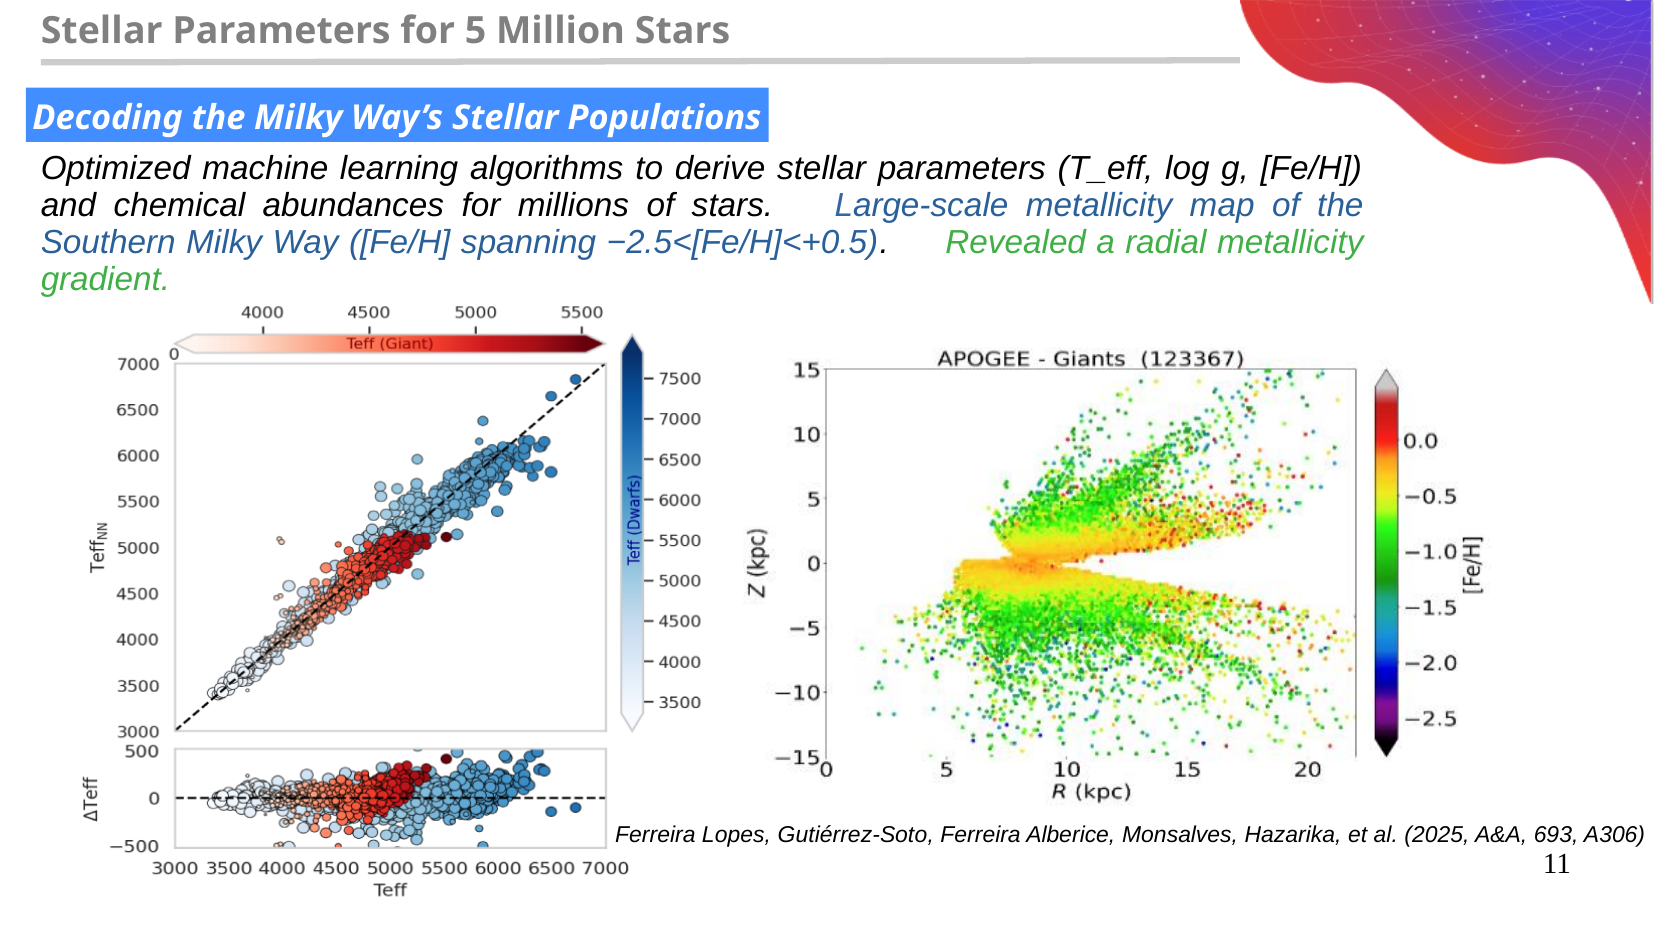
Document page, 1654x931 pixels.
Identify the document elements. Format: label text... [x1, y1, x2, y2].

text_box Optimized machine learning algorithms to derive stellar parameters (T_eff, log g, [Fe/H]) and chemical abundances for millions of stars. 🌟 Large-scale metallicity map of the Southern Milky Way ([Fe/H] spanning −2.5<[Fe/H]<+0.5). 🌌 Revealed a radial metallicity gradient. [26, 141, 1380, 305]
picture [743, 314, 1491, 809]
text_box Ferreira Lopes, Gutiérrez-Soto, Ferreira Alberice, Monsalves, Hazarika, et al. (2025, A&A, 693, A306) [600, 814, 1654, 896]
picture [1240, 0, 1654, 304]
picture [75, 300, 726, 912]
text_box Decoding the Milky Way’s Stellar Populations [25, 87, 769, 142]
text_box Stellar Parameters for 5 Million Stars [26, 0, 891, 135]
